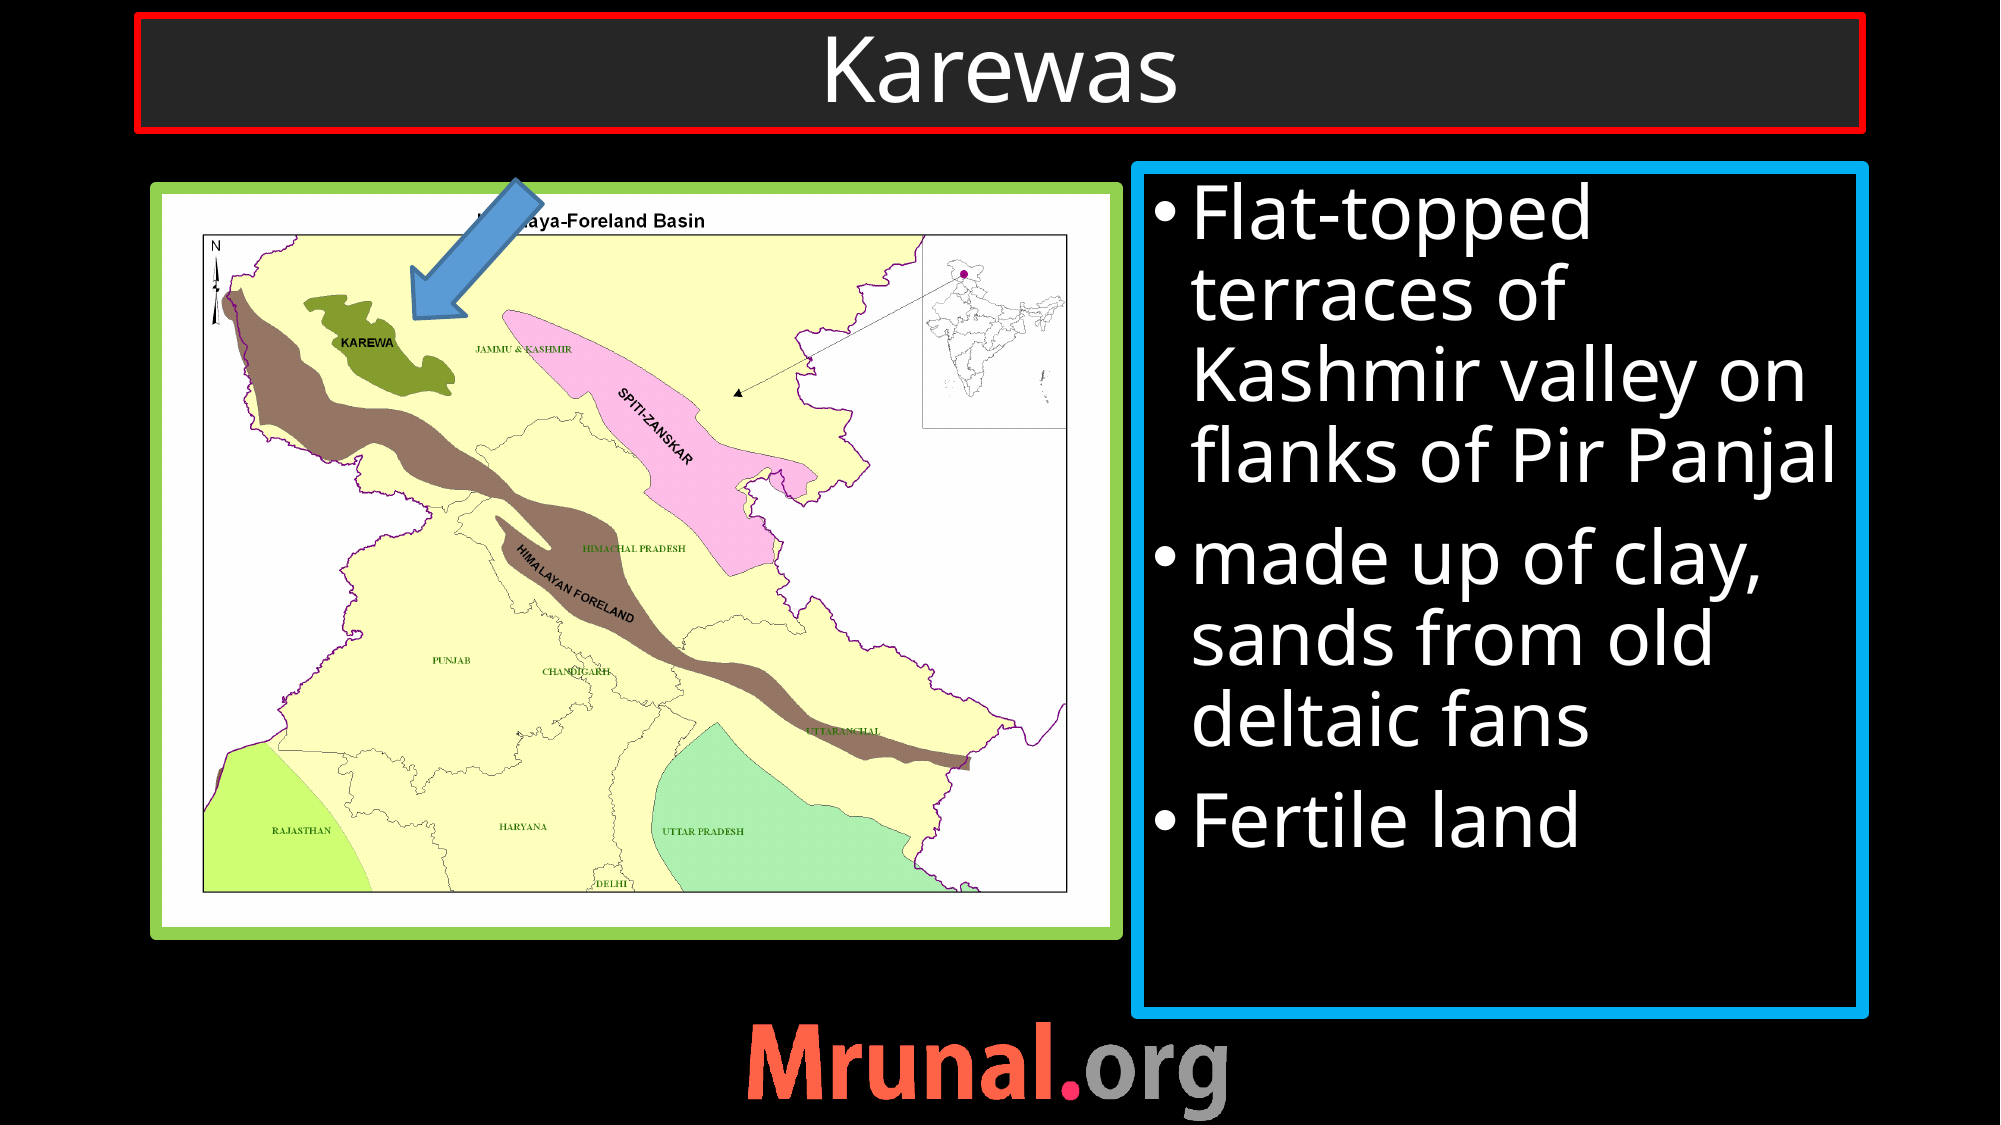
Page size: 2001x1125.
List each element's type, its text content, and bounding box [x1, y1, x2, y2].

list Flat-topped terraces of Kashmir valley on flanks of Pir Panjal made up of clay, sands from old deltaic fans Fertile land [1137, 167, 1863, 1014]
title Karewas [137, 15, 1863, 131]
picture [162, 194, 1111, 928]
picture [741, 1005, 1230, 1125]
text_box [412, 179, 543, 319]
